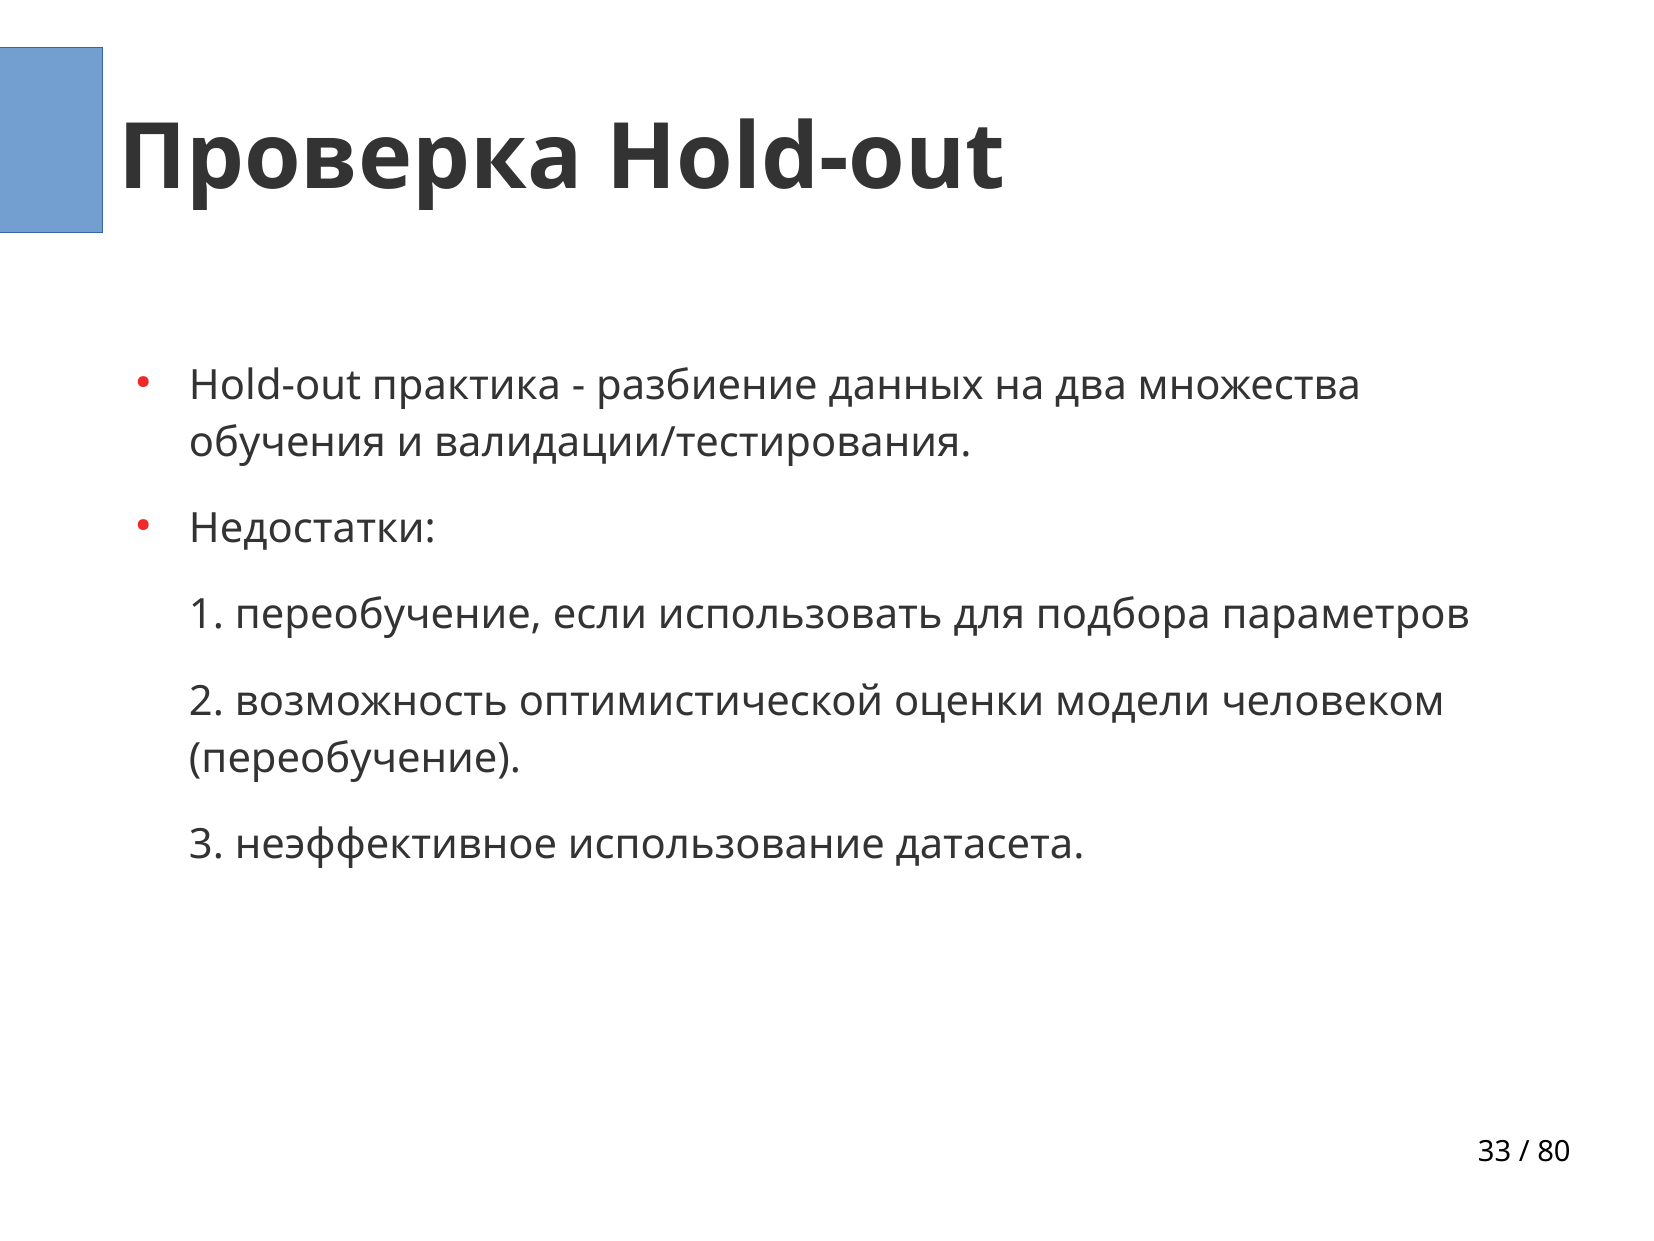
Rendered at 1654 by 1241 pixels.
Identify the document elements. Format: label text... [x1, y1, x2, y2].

text_box [0, 47, 103, 233]
title Проверка Hold-out [118, 27, 1571, 278]
list Hold-out практика - разбиение данных на два множества обучения и валидации/тестирования. Недостатки: 1. переобучение, если использовать для подбора параметров 2. возможность оптимистической оценки модели человеком (переобучение). 3. неэффективное использование датасета. [118, 354, 1536, 1074]
